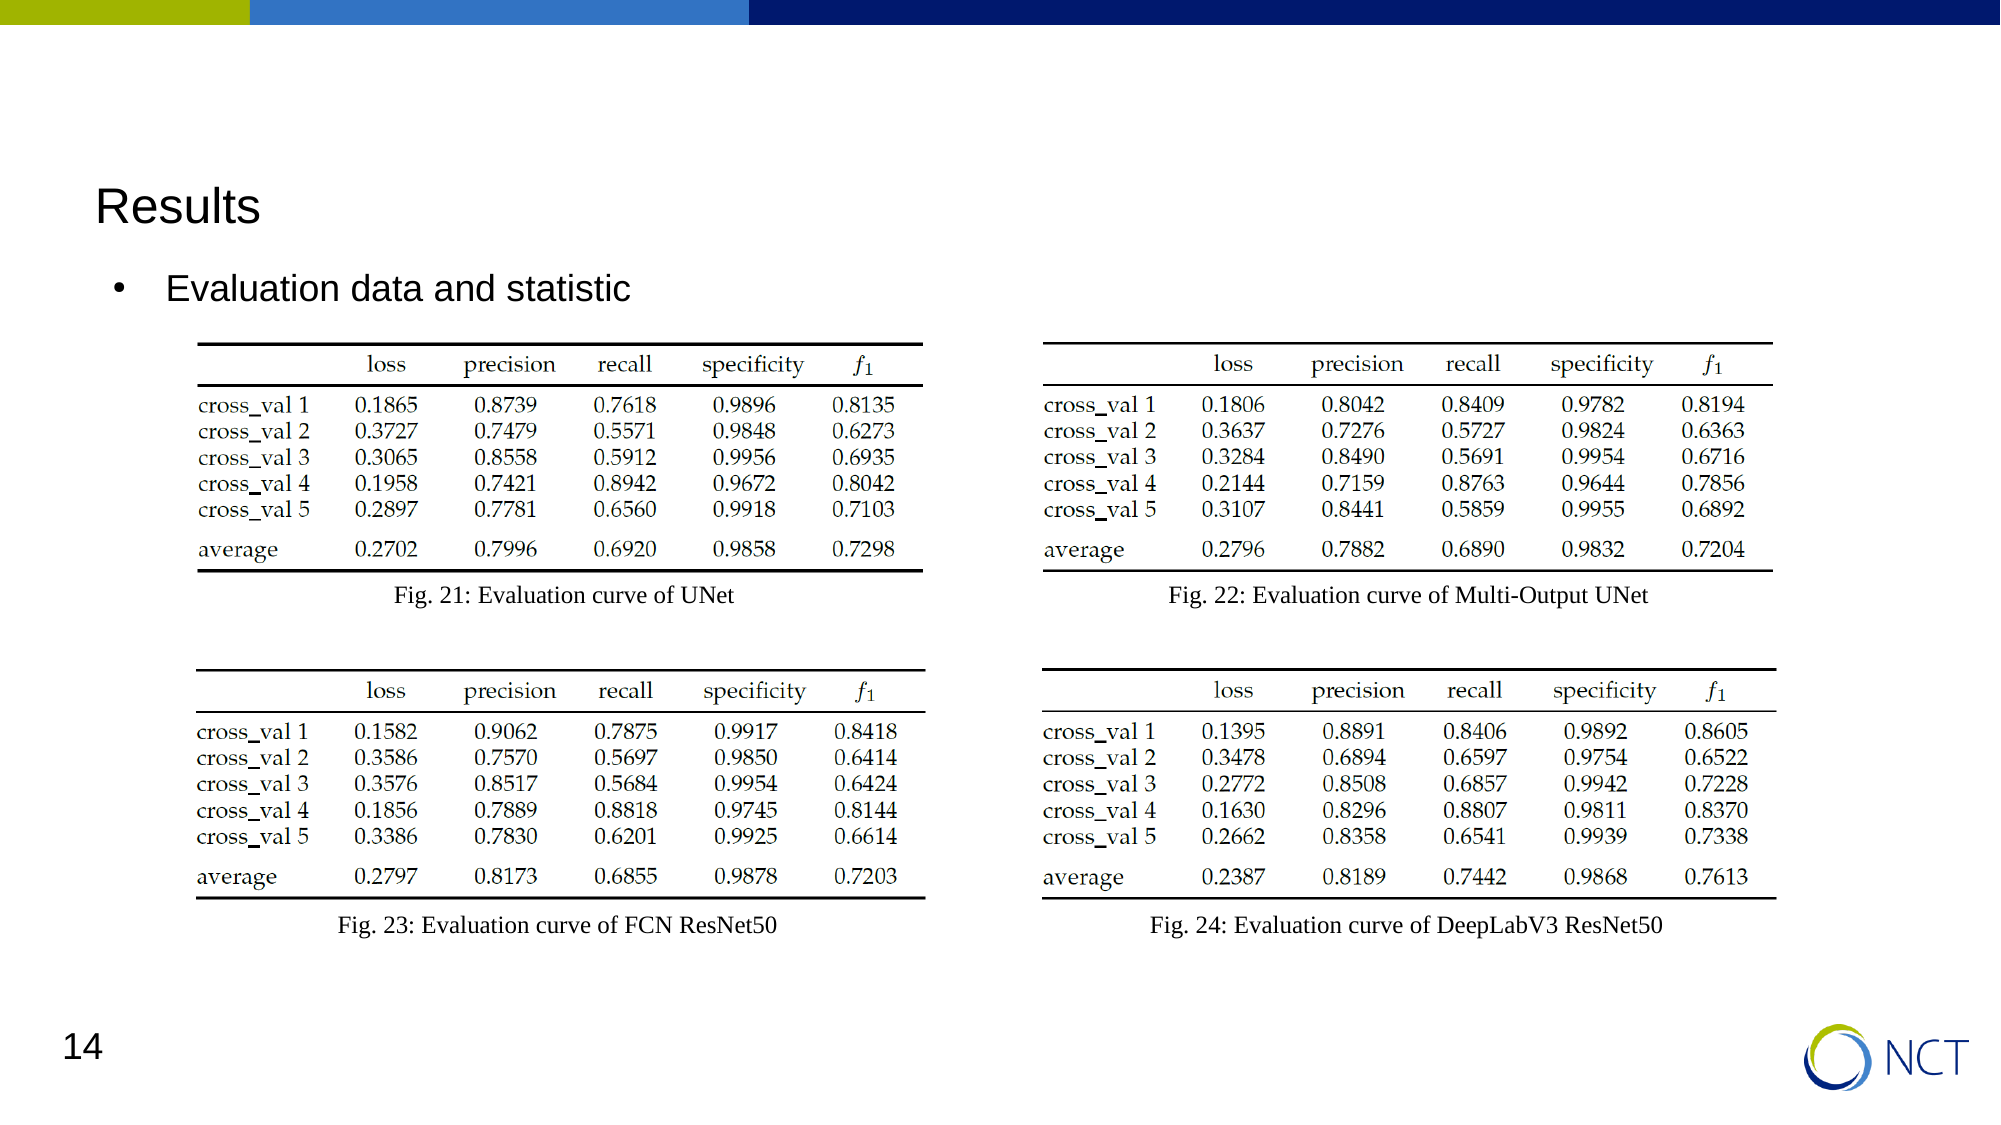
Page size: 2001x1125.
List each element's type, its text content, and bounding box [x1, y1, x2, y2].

picture [194, 341, 926, 574]
text_box Fig. 21: Evaluation curve of UNet [278, 574, 814, 617]
picture [1042, 668, 1777, 901]
picture [195, 668, 926, 900]
picture [1041, 341, 1776, 574]
title Results [94, 112, 1886, 300]
text_box Fig. 24: Evaluation curve of DeepLabV3 ResNet50 [1135, 903, 1691, 952]
text_box Fig. 22: Evaluation curve of Multi-Output UNet [1141, 574, 1676, 617]
list Evaluation data and statistic [94, 267, 691, 319]
text_box Fig. 23: Evaluation curve of FCN ResNet50 [278, 903, 835, 947]
picture [1804, 1024, 1969, 1091]
